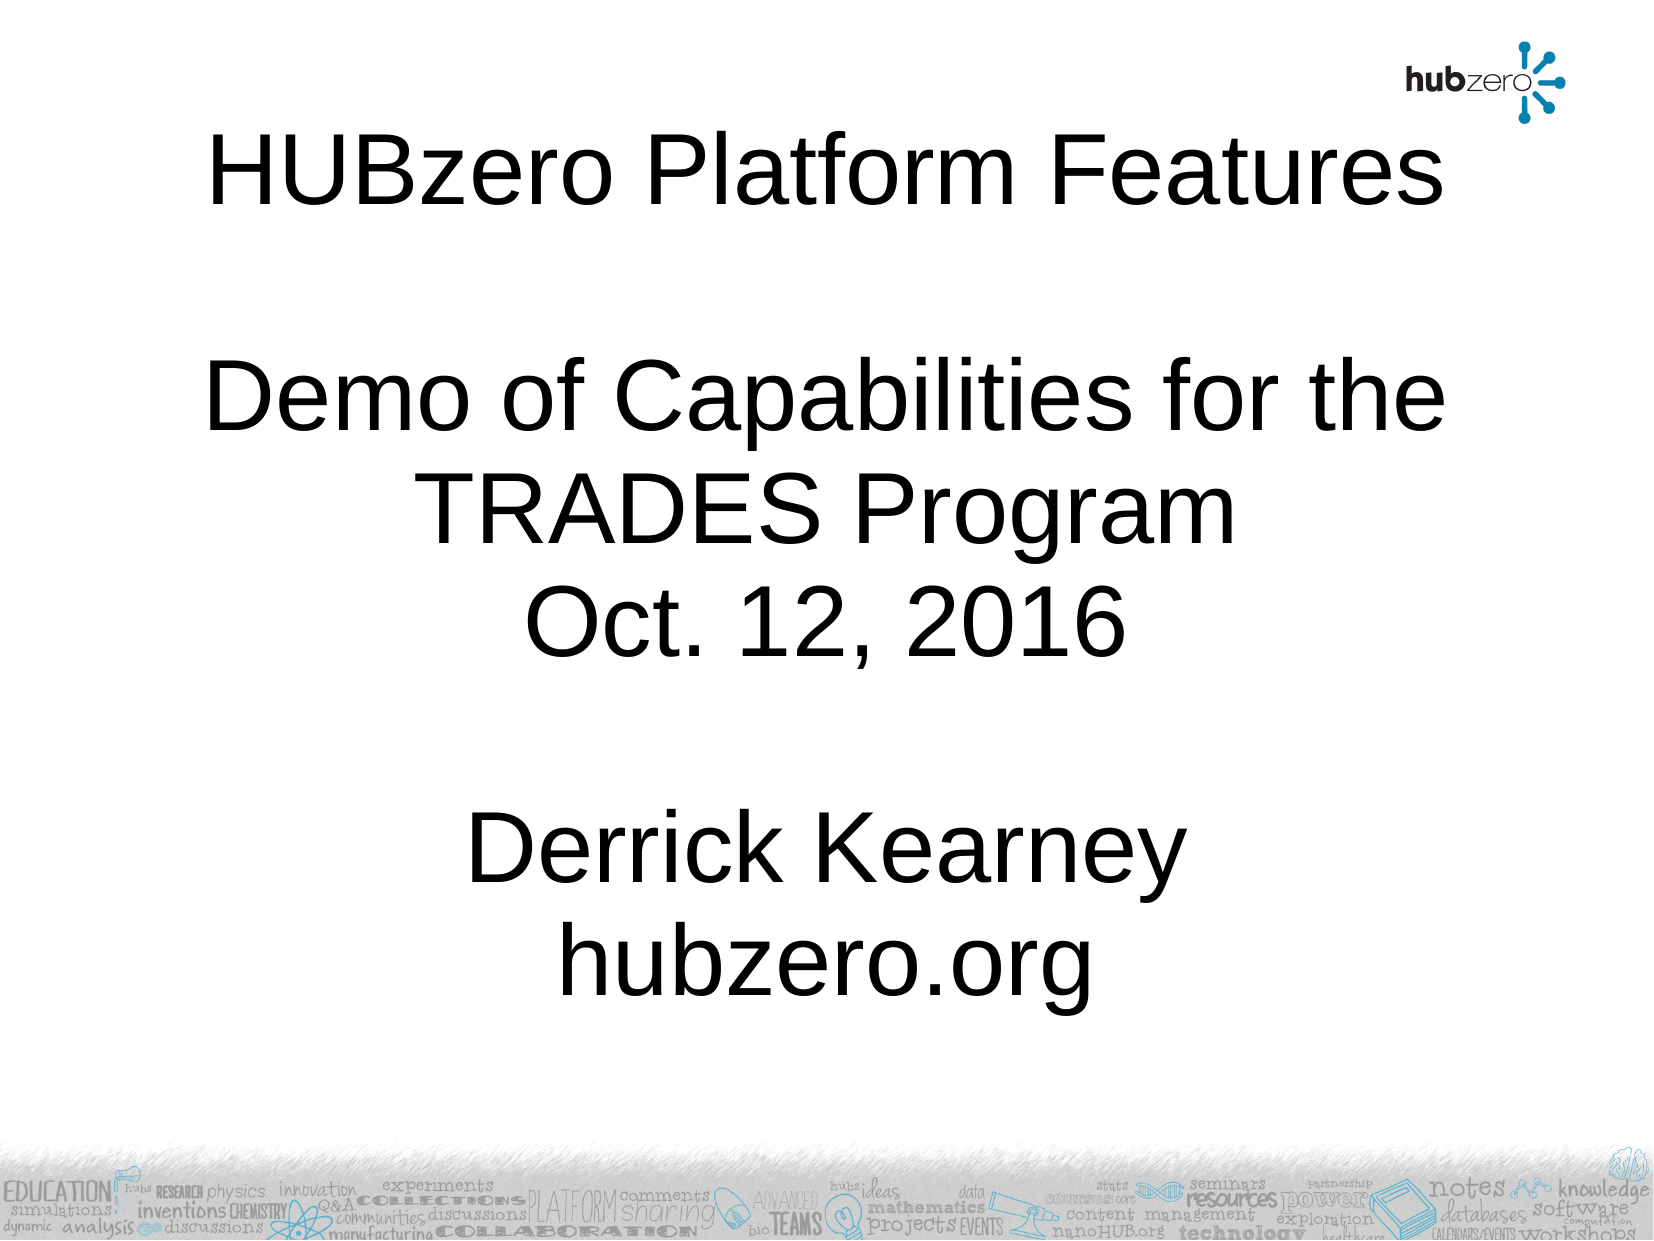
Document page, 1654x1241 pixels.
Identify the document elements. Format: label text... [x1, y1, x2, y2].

title HUBzero Platform Features Demo of Capabilities for the TRADES Program Oct. 12, 2016 Derrick Kearney hubzero.org [82, 49, 1571, 1081]
picture [1402, 38, 1569, 49]
picture [0, 1140, 1654, 1240]
